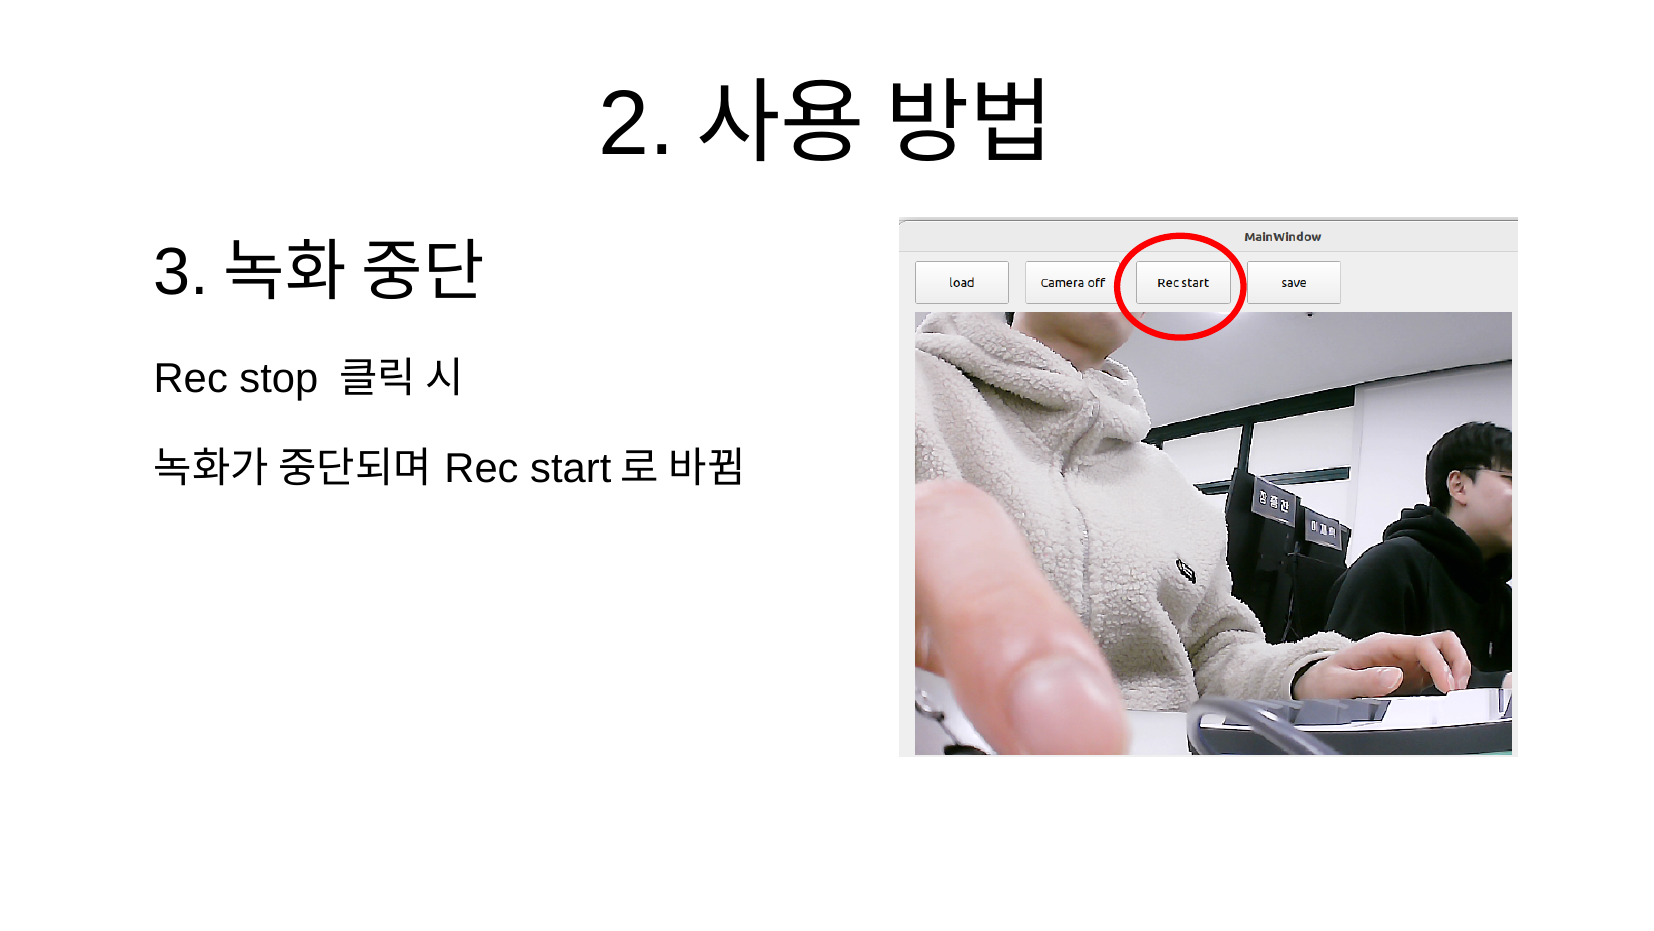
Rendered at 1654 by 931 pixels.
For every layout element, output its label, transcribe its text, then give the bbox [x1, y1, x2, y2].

list 3.녹화 중단 Rec stop 클릭 시 녹화가 중단되며Rec start로 바뀜 [82, 217, 809, 758]
title 2.사용 방법 [82, 37, 1571, 193]
picture [899, 217, 1518, 758]
